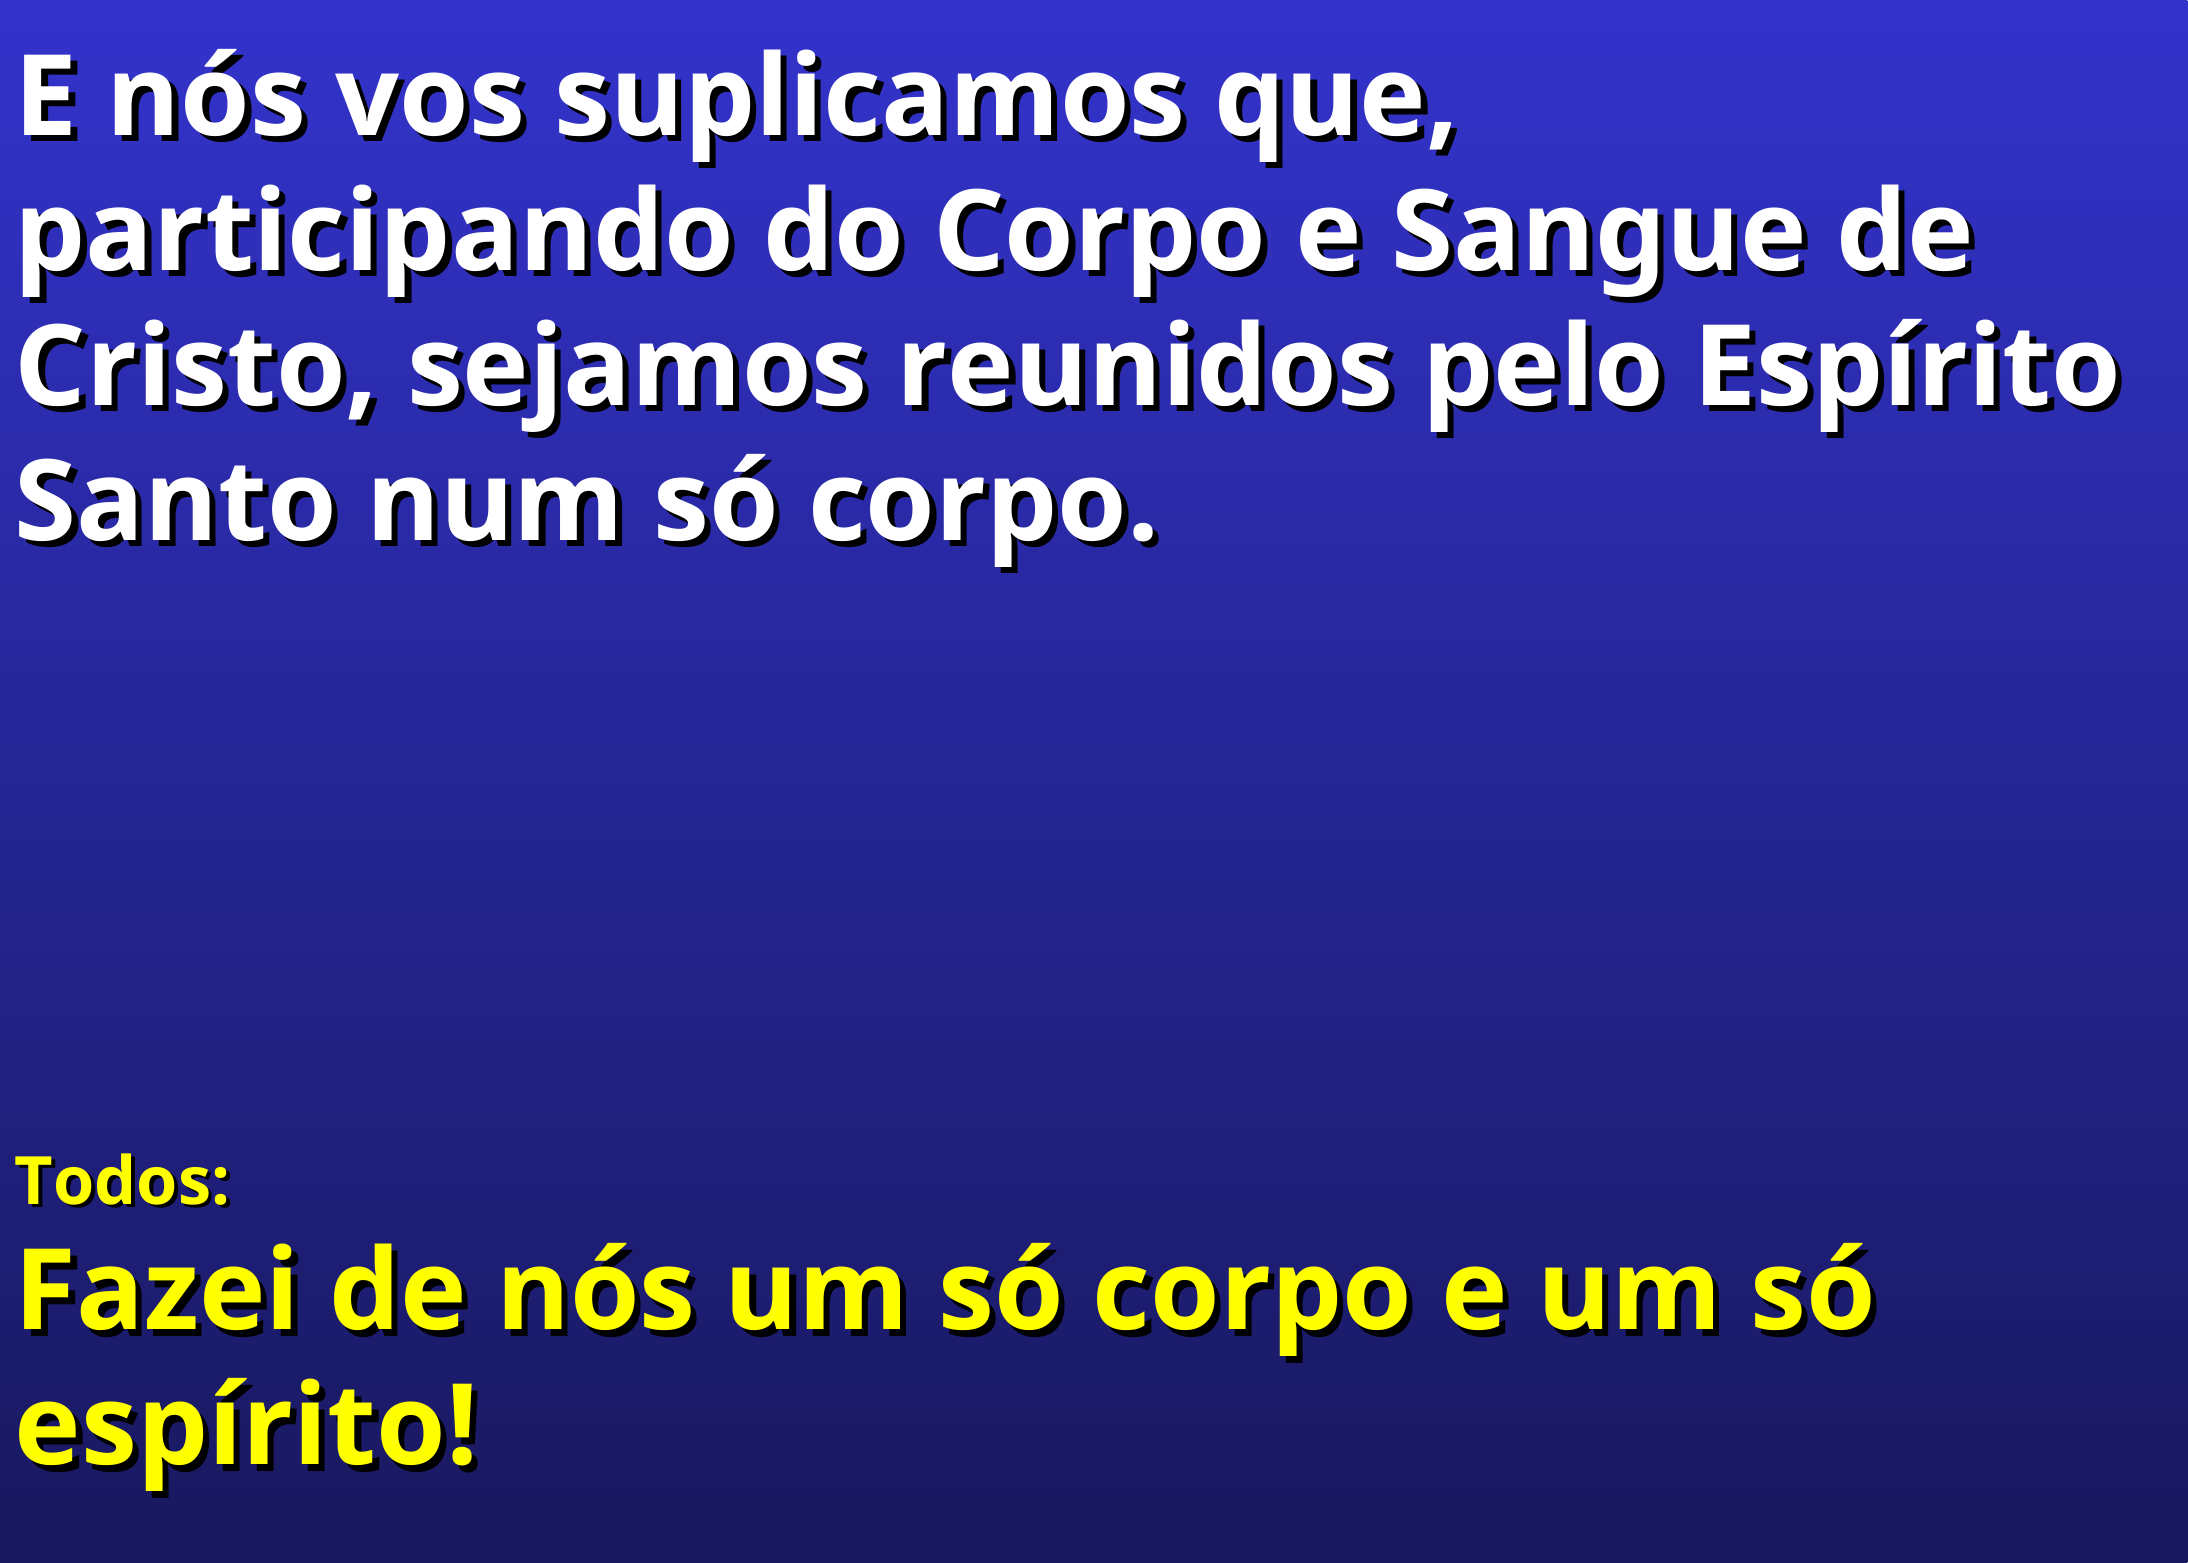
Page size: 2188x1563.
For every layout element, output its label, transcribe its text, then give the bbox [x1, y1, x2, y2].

text_box E nós vos suplicamos que, participando do Corpo e Sangue de Cristo, sejamos reunidos pelo Espírito Santo num só corpo. Todos: Fazei de nós um só corpo e um só espírito! [0, 15, 2188, 1496]
